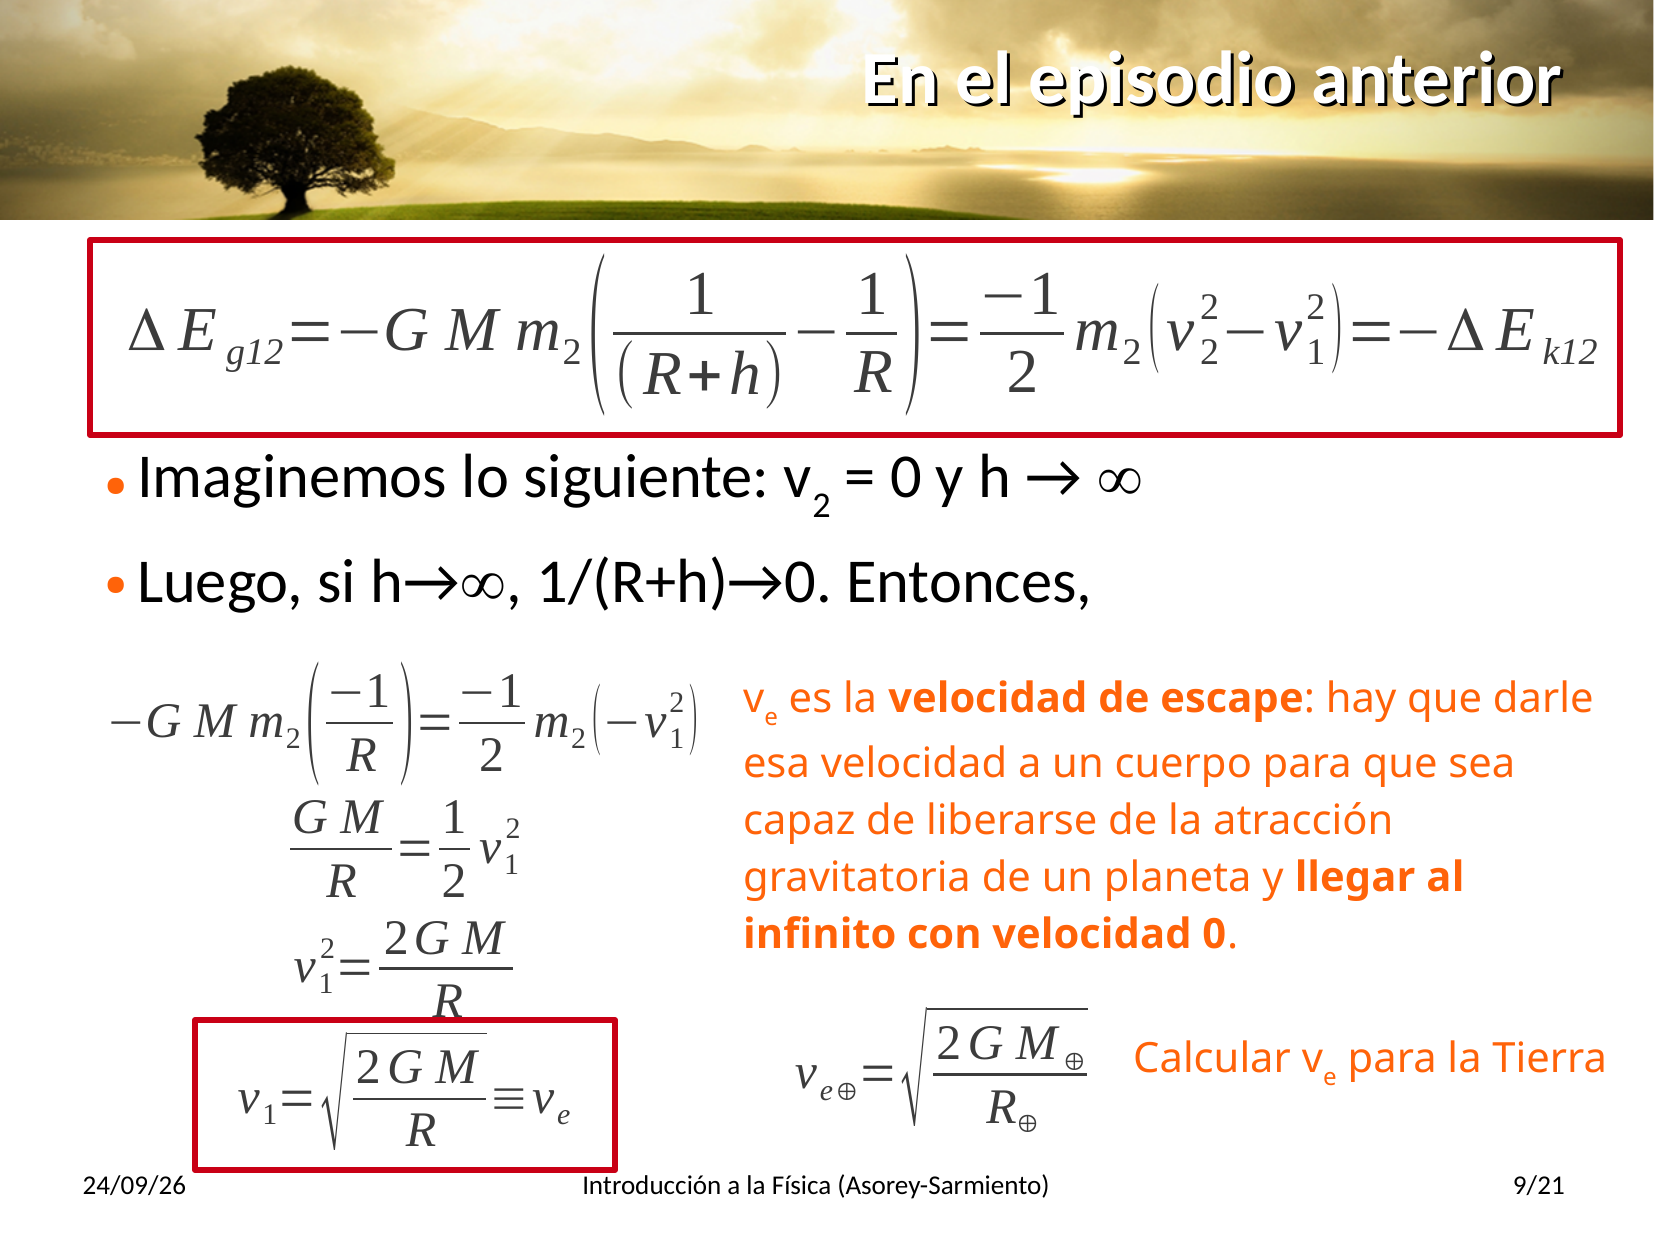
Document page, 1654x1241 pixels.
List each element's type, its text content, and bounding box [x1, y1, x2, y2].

chart [100, 658, 706, 1216]
text_box ve es la velocidad de escape: hay que darle esa velocidad a un cuerpo para que sea capaz de liberarse de la atracción gravitatoria de un planeta y llegar al infinito con velocidad 0. [728, 660, 1636, 903]
list Imaginemos lo siguiente: v2 = 0 y h → ¥ Luego, si h→¥, 1/(R+h)→0. Entonces, [75, 450, 1564, 691]
title En el episodio anterior [75, 19, 1564, 151]
chart [787, 1005, 1096, 1135]
chart [120, 250, 1605, 421]
text_box Calcular ve para la Tierra [1118, 1020, 1636, 1108]
picture [0, 0, 1654, 220]
